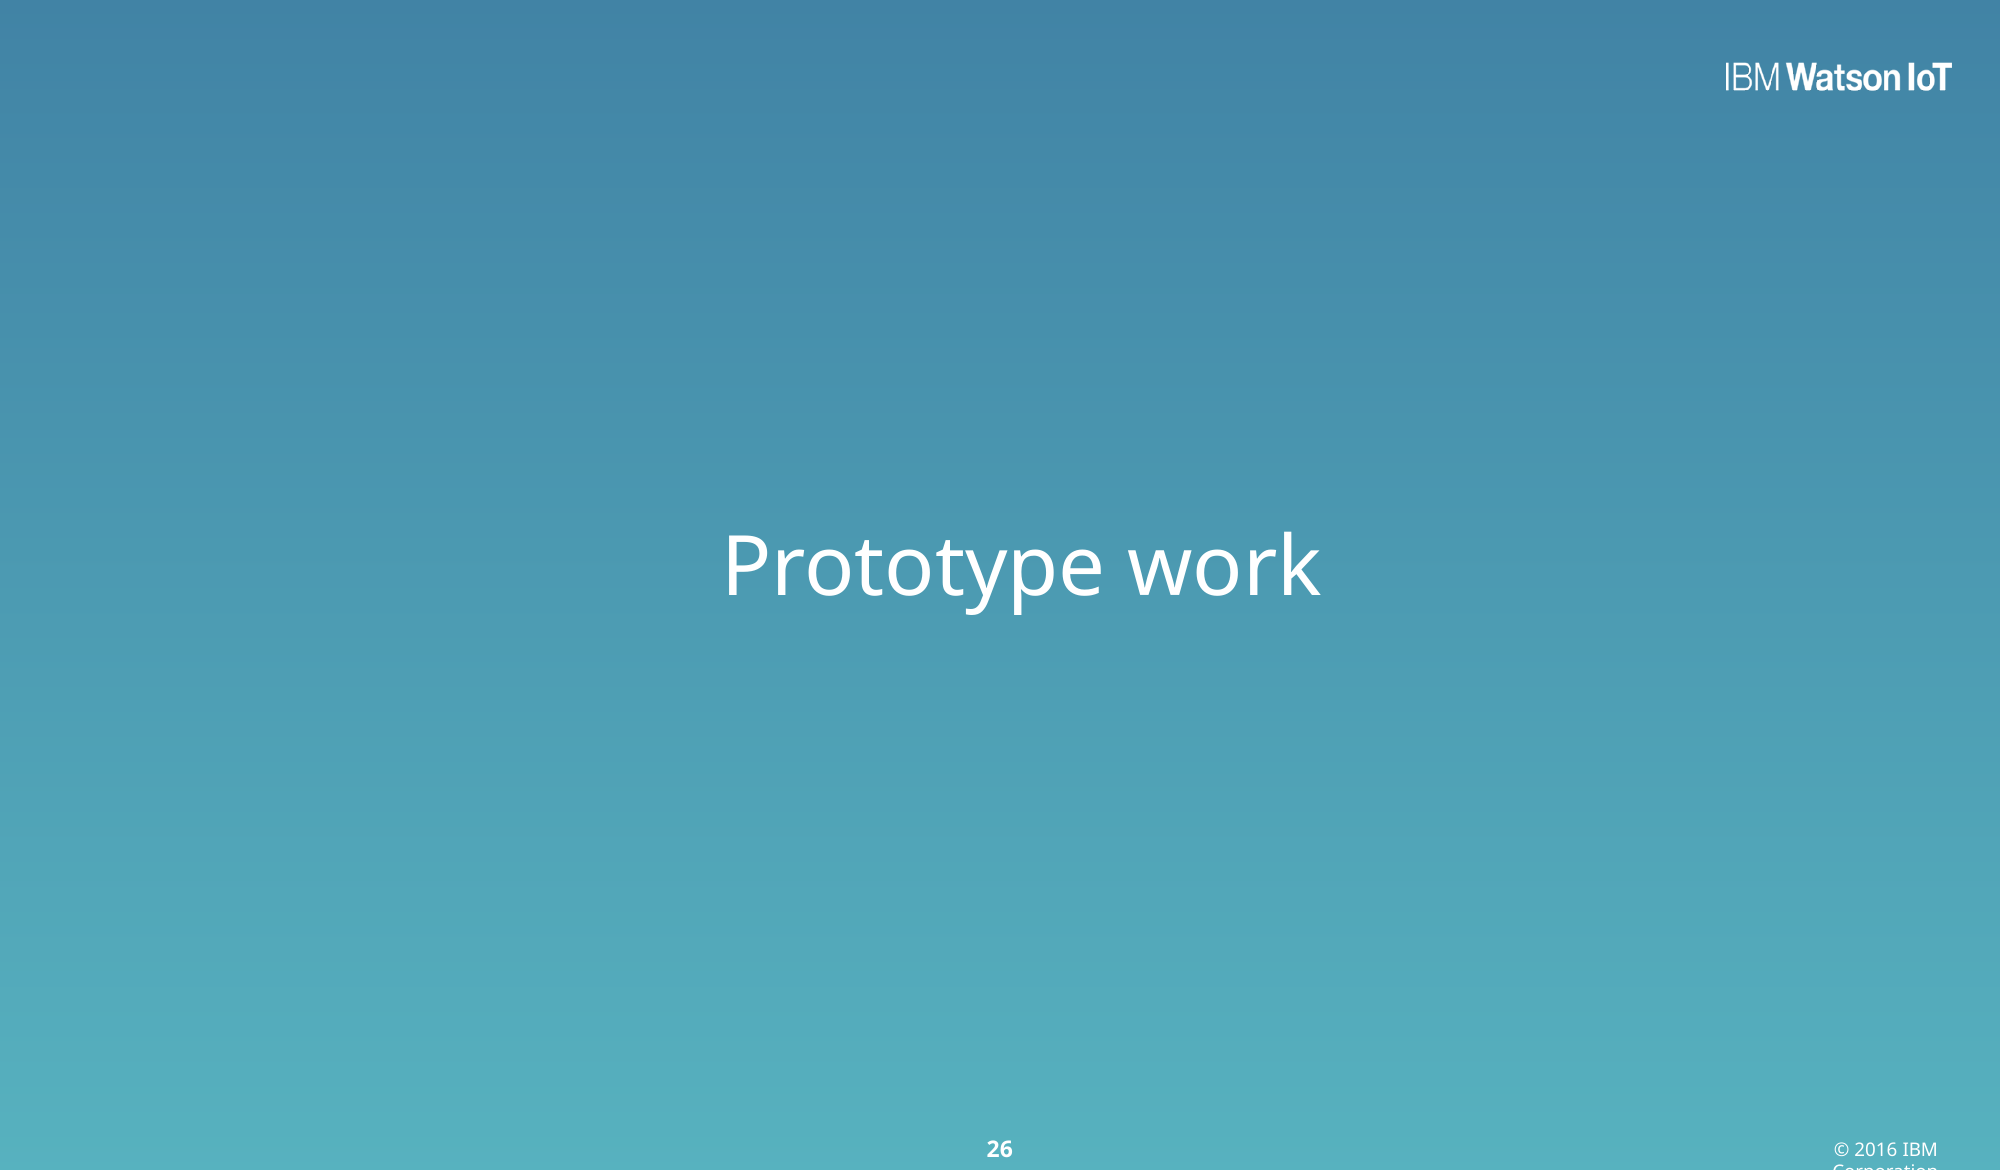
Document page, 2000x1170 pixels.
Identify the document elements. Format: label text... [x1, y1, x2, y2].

picture [1726, 62, 1952, 91]
title Prototype work [272, 391, 1772, 734]
